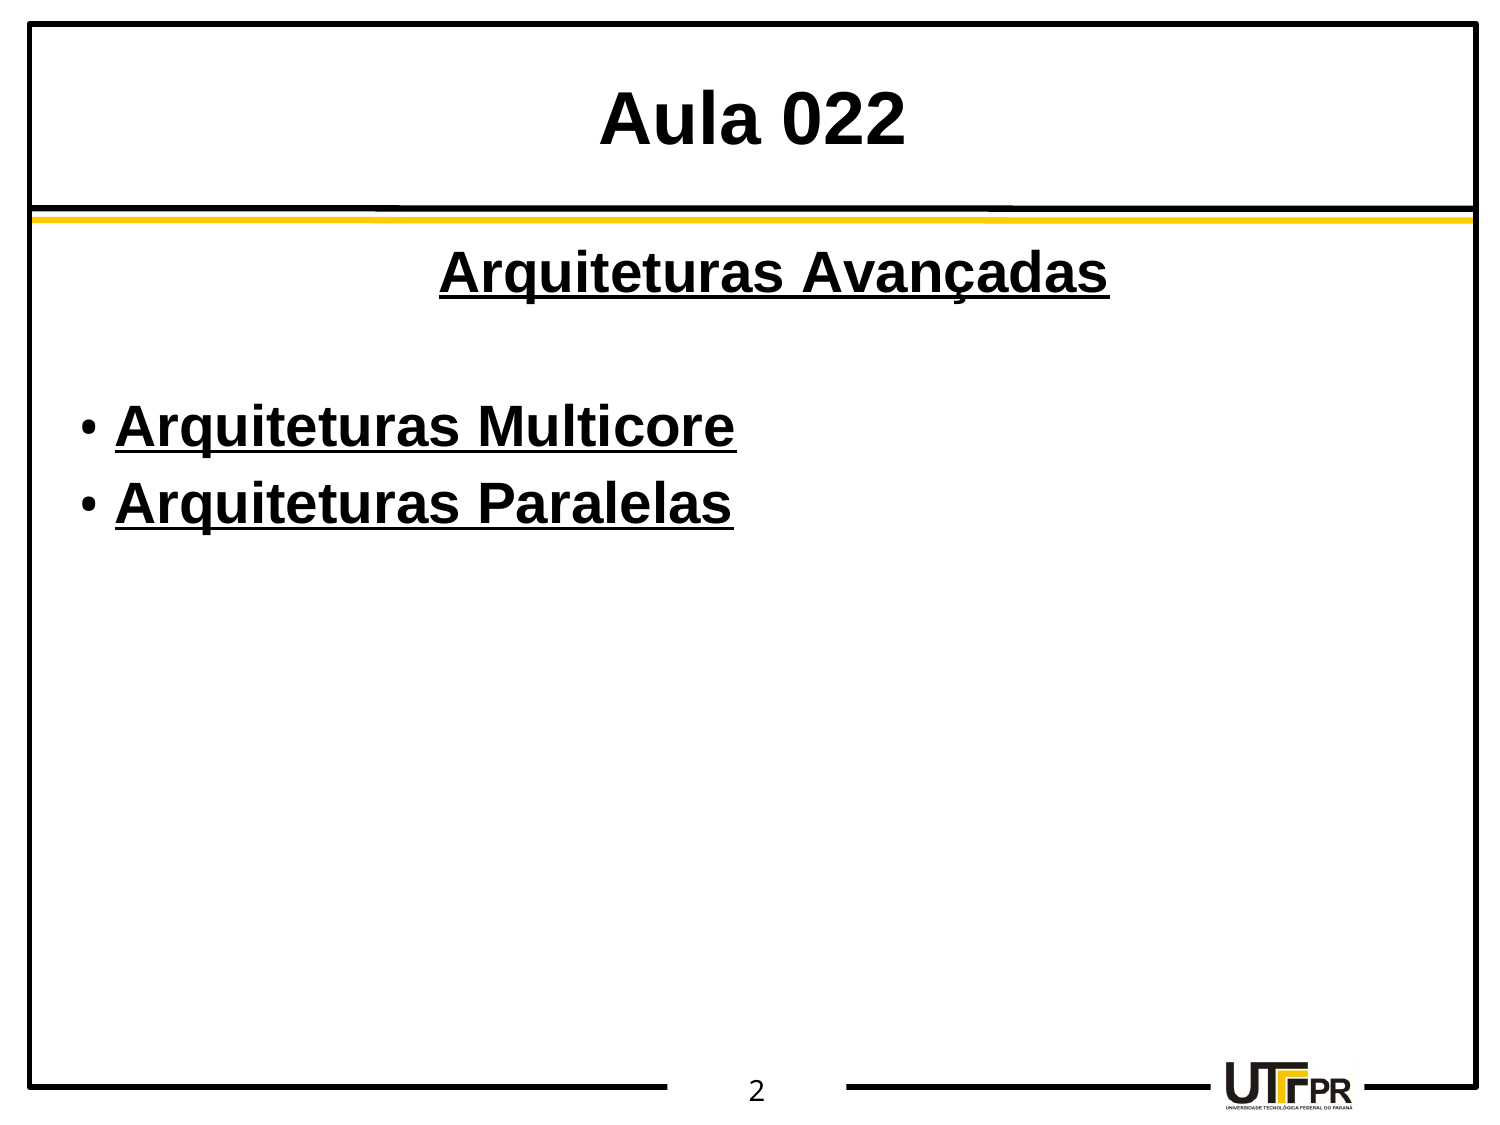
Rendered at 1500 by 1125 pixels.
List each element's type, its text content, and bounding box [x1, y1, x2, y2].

title Aula 022 [29, 47, 1477, 195]
picture [1225, 1062, 1353, 1110]
list Arquiteturas Avançadas Arquiteturas Multicore Arquiteturas Paralelas [41, 245, 1471, 1040]
